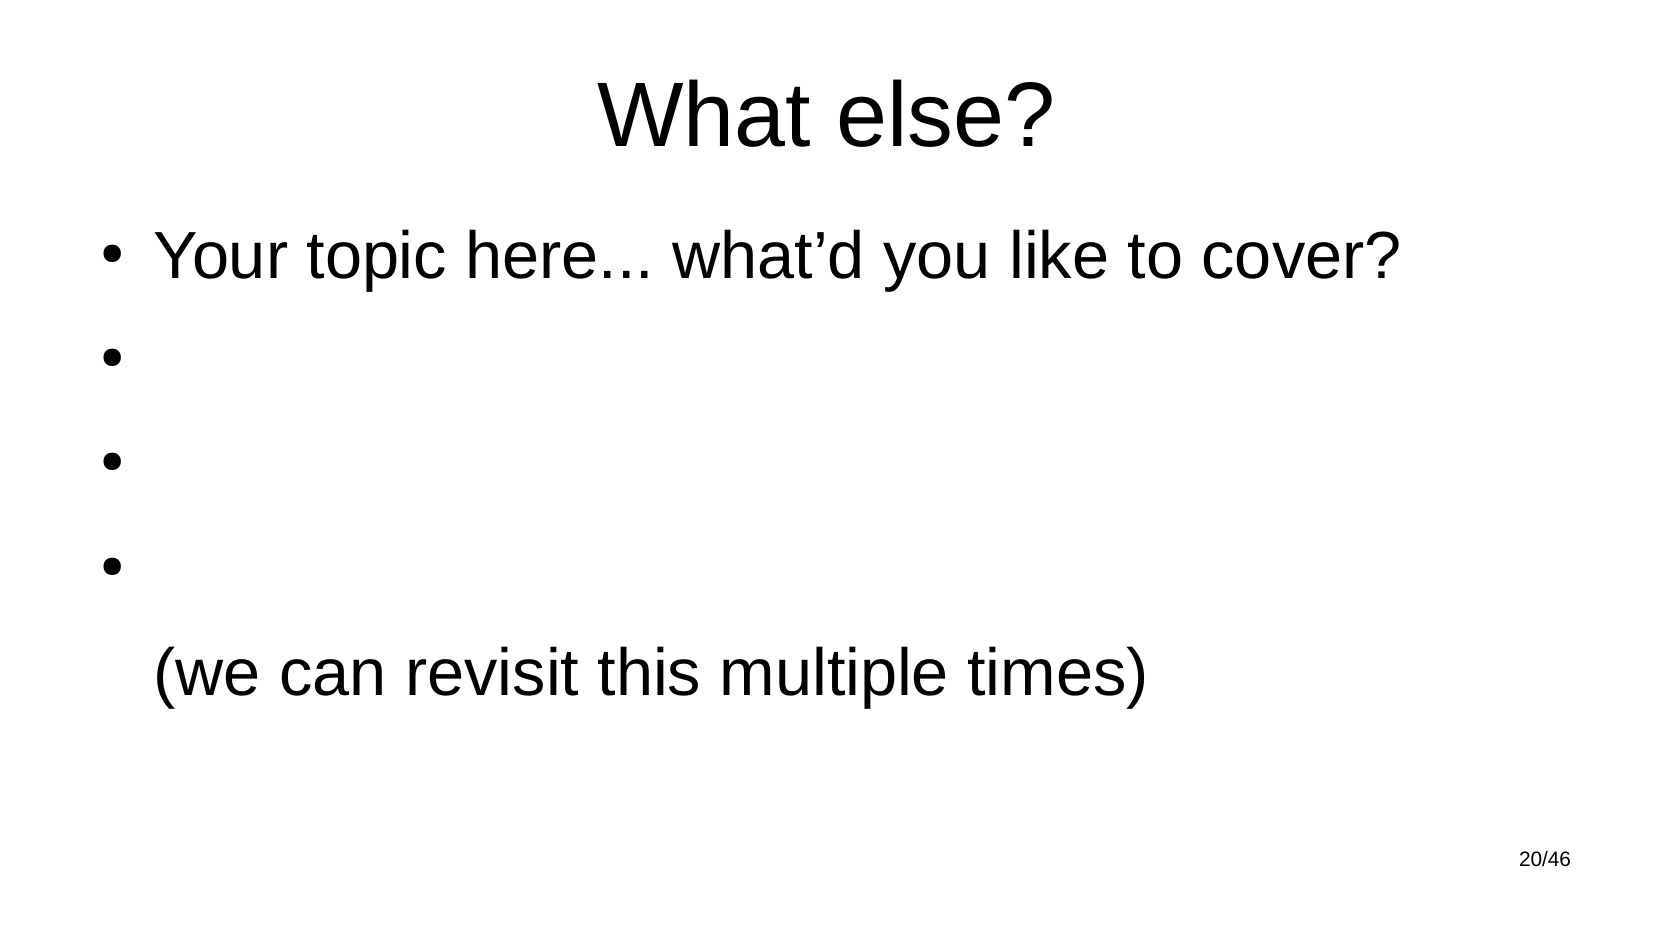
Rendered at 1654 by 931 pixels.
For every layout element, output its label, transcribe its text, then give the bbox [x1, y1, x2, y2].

list Your topic here... what’d you like to cover? (we can revisit this multiple times) [82, 217, 1571, 758]
title What else? [82, 37, 1571, 193]
